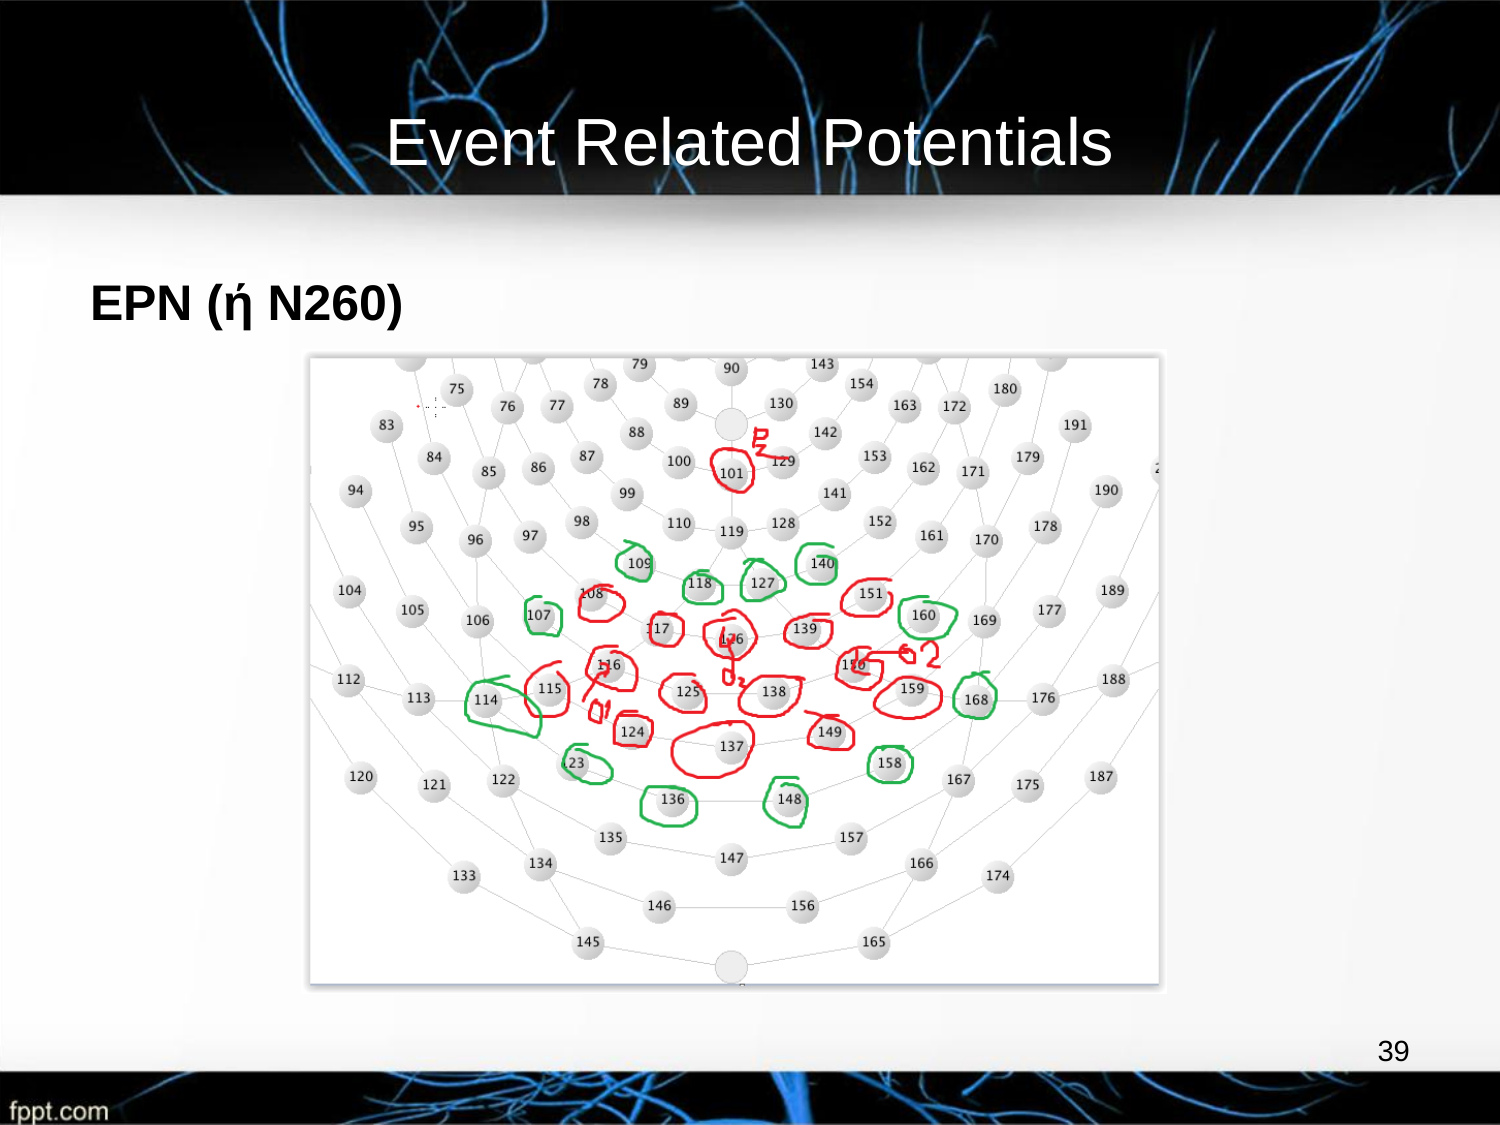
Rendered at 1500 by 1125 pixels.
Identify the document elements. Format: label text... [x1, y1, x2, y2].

list EPN (ή N260) [75, 262, 1425, 1005]
picture [0, 0, 1500, 1125]
title Event Related Potentials [75, 45, 1425, 233]
